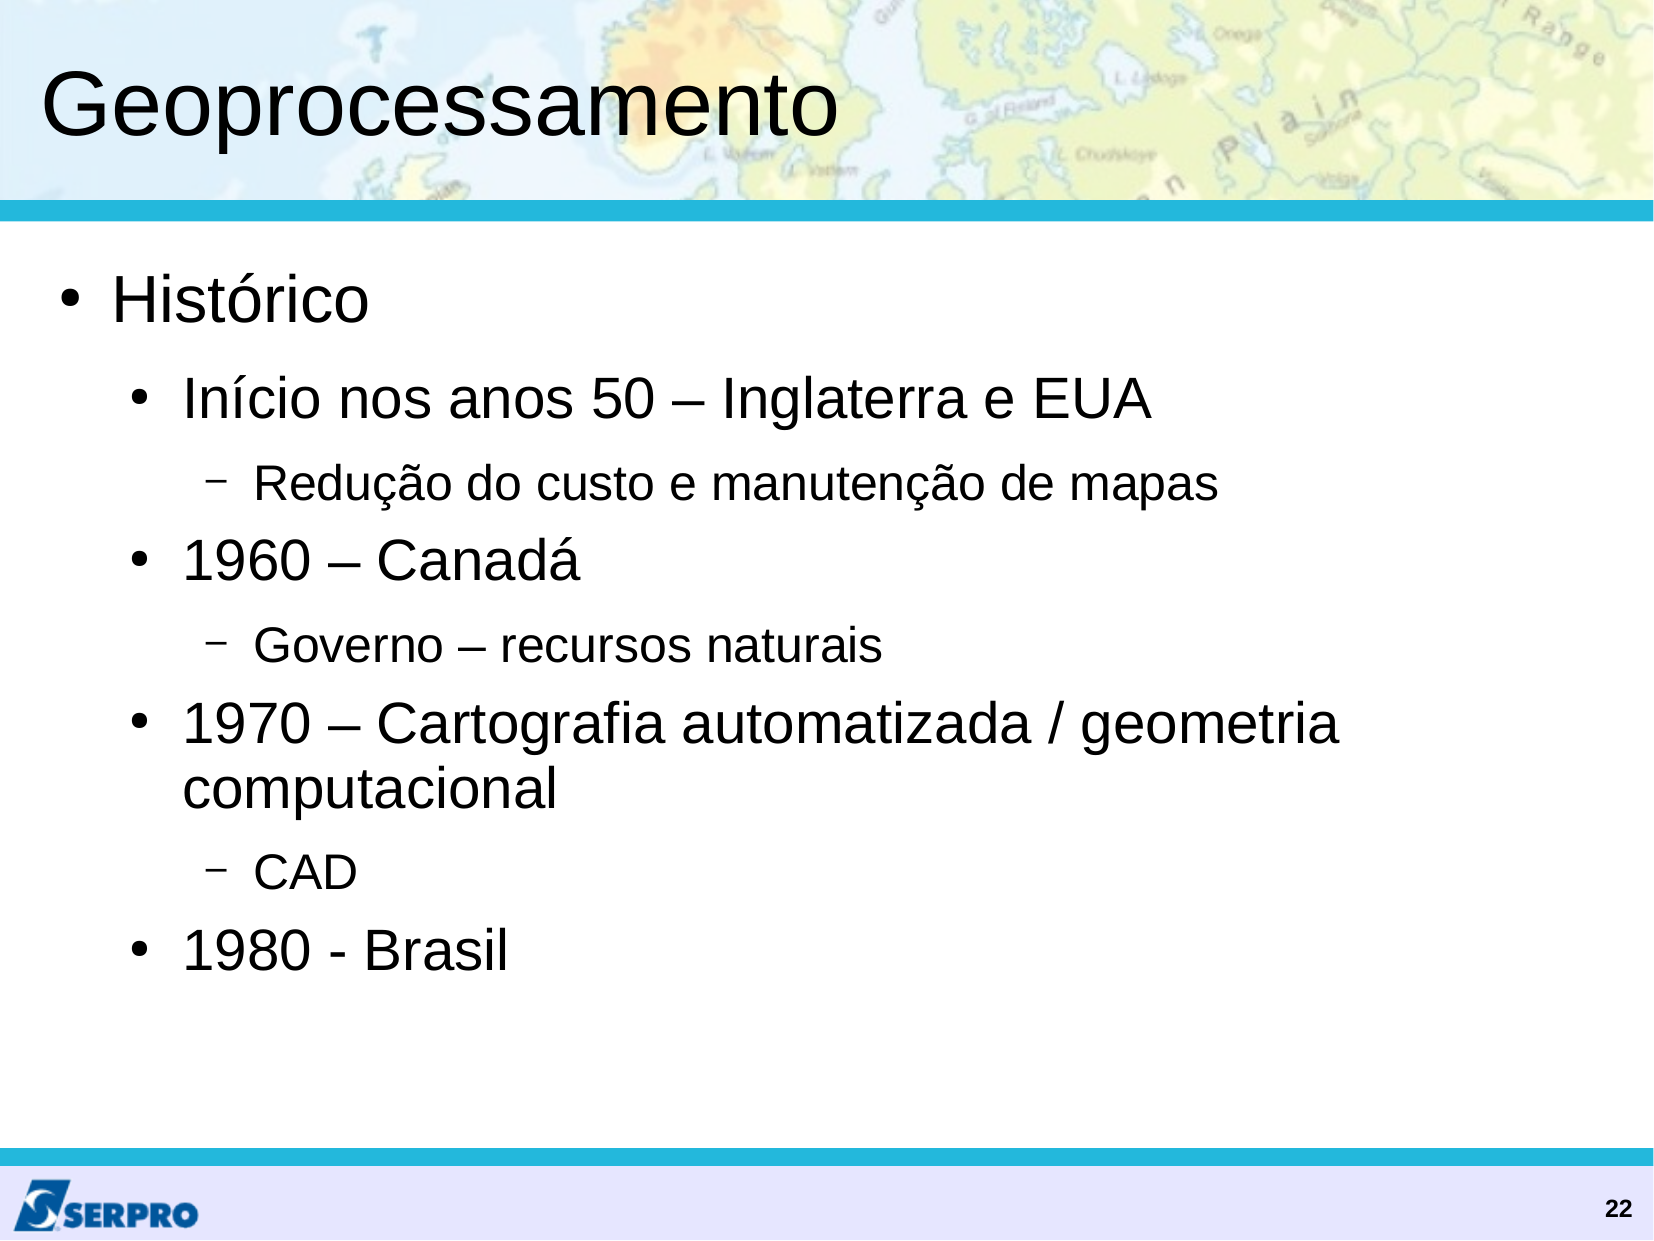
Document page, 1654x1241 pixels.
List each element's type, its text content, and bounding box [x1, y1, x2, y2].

list Histórico Início nos anos 50 – Inglaterra e EUA Redução do custo e manutenção de mapas 1960 – Canadá Governo – recursos naturais 1970 – Cartografia automatizada / geometria computacional CAD 1980 - Brasil [40, 261, 1616, 1081]
picture [10, 1177, 201, 1235]
title Geoprocessamento [40, 49, 1614, 159]
